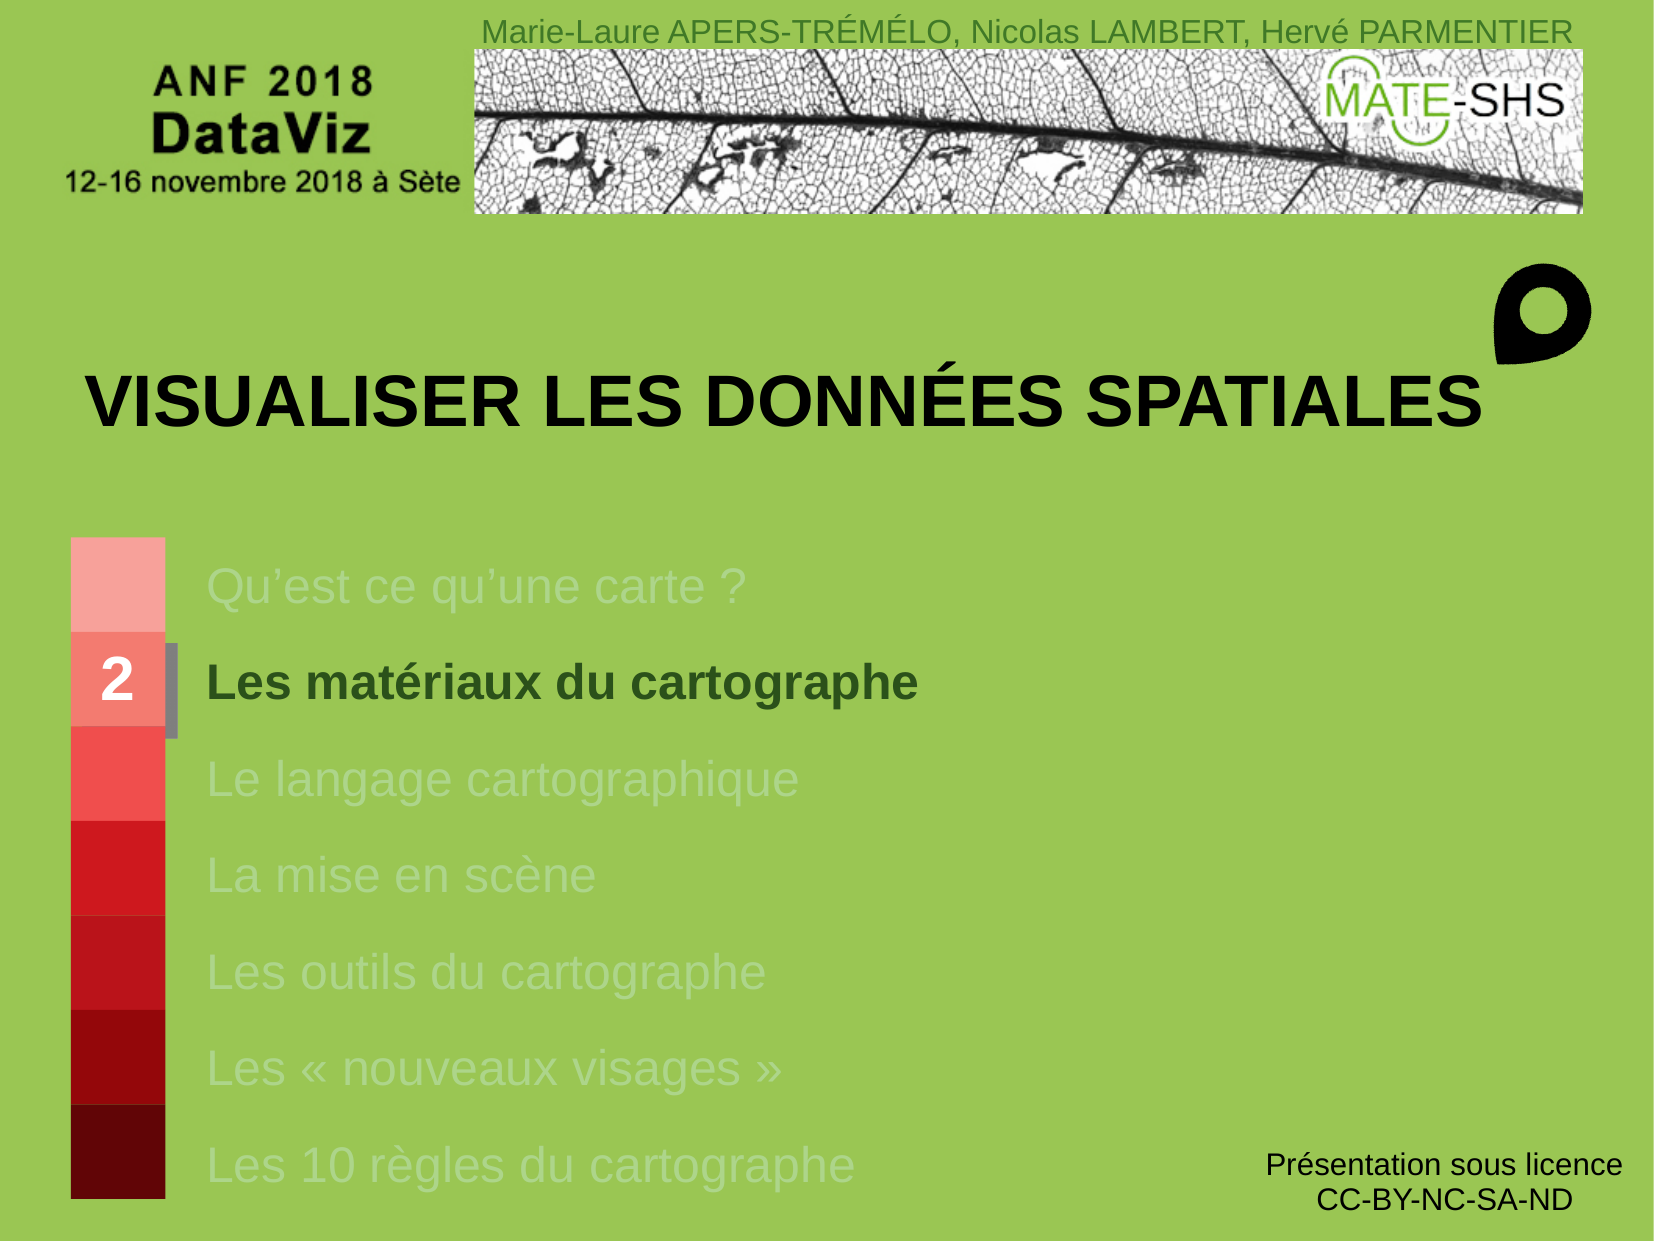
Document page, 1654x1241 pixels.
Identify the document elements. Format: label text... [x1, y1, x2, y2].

text_box VISUALISER LES DONNÉES SPATIALES [69, 352, 1548, 512]
text_box [70, 726, 166, 1199]
text_box 2 [70, 631, 166, 726]
picture [51, 49, 1583, 214]
text_box Marie-Laure APERS-TRÉMÉLO, Nicolas LAMBERT, Hervé PARMENTIER [466, 5, 1600, 58]
text_box Les « nouveaux visages » [191, 1031, 898, 1106]
text_box [70, 537, 166, 631]
picture [1452, 236, 1619, 402]
text_box Les 10 règles du cartographe [191, 1127, 898, 1202]
text_box La mise en scène [191, 838, 1171, 913]
text_box Présentation sous licence CC-BY-NC-SA-ND [1250, 1139, 1640, 1225]
text_box Le langage cartographique [191, 742, 898, 816]
text_box Qu’est ce qu’une carte ? [191, 549, 898, 623]
text_box Les outils du cartographe [191, 935, 898, 1009]
text_box Les matériaux du cartographe [191, 645, 935, 720]
